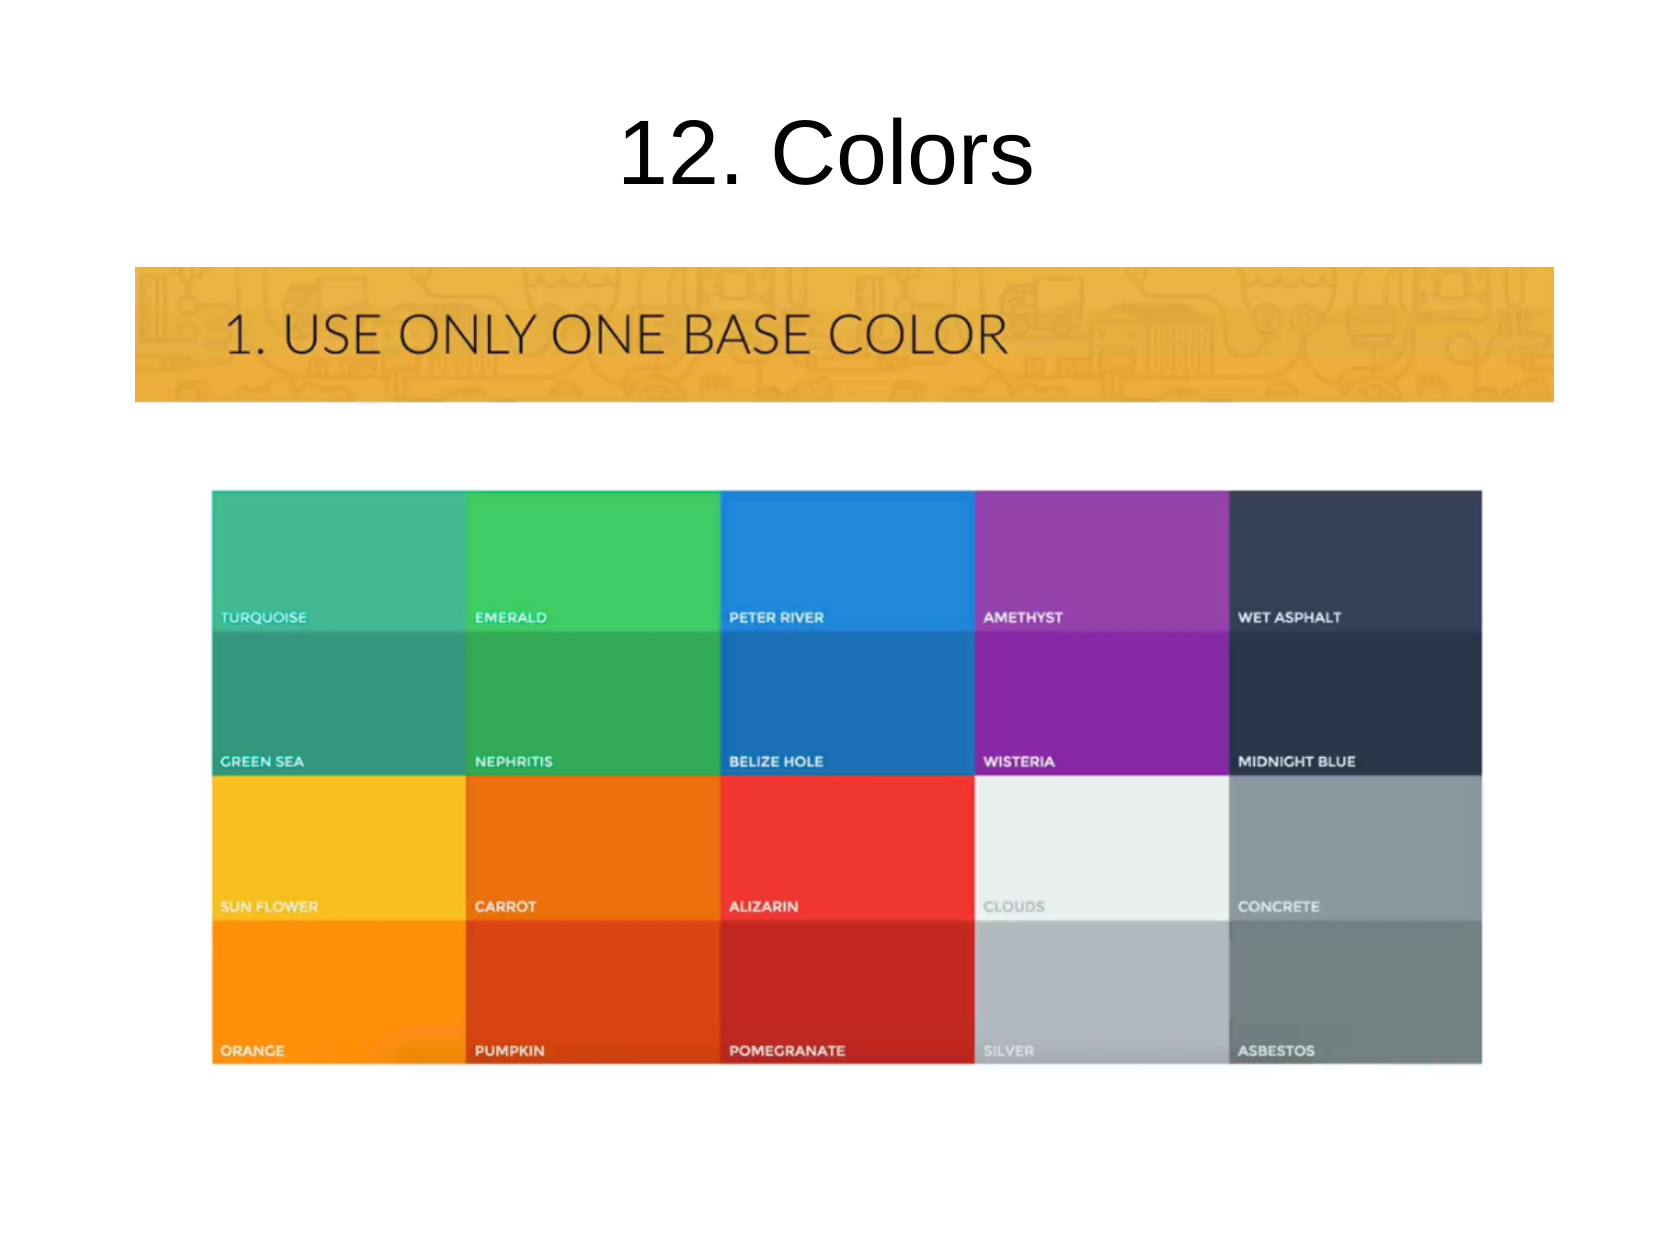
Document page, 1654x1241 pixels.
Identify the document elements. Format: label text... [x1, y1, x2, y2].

picture [135, 267, 1554, 1156]
title 12. Colors [82, 49, 1571, 257]
